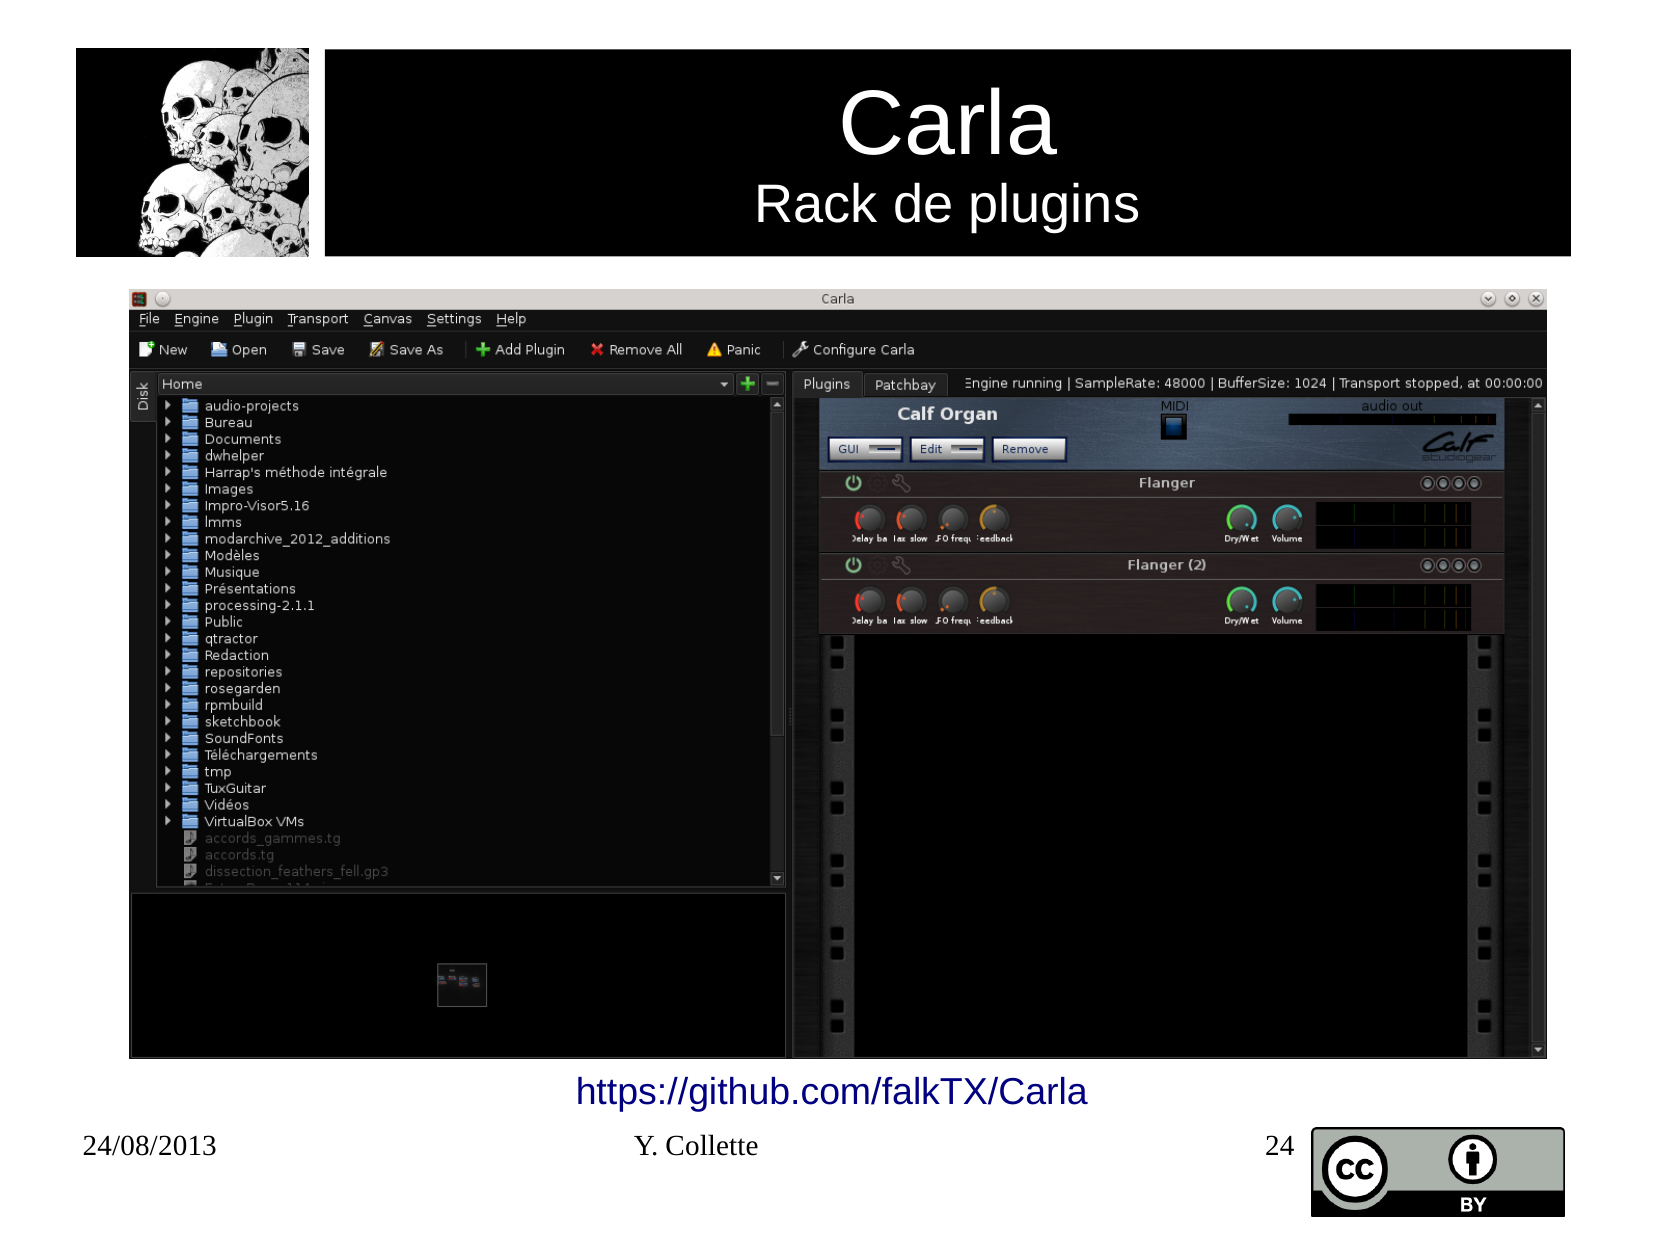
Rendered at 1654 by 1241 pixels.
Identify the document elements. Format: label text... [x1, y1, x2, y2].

text_box https://github.com/falkTX/Carla [561, 1062, 1105, 1120]
picture [129, 289, 1547, 1059]
picture [76, 48, 309, 257]
picture [1311, 1127, 1565, 1217]
title Carla Rack de plugins [324, 49, 1571, 257]
